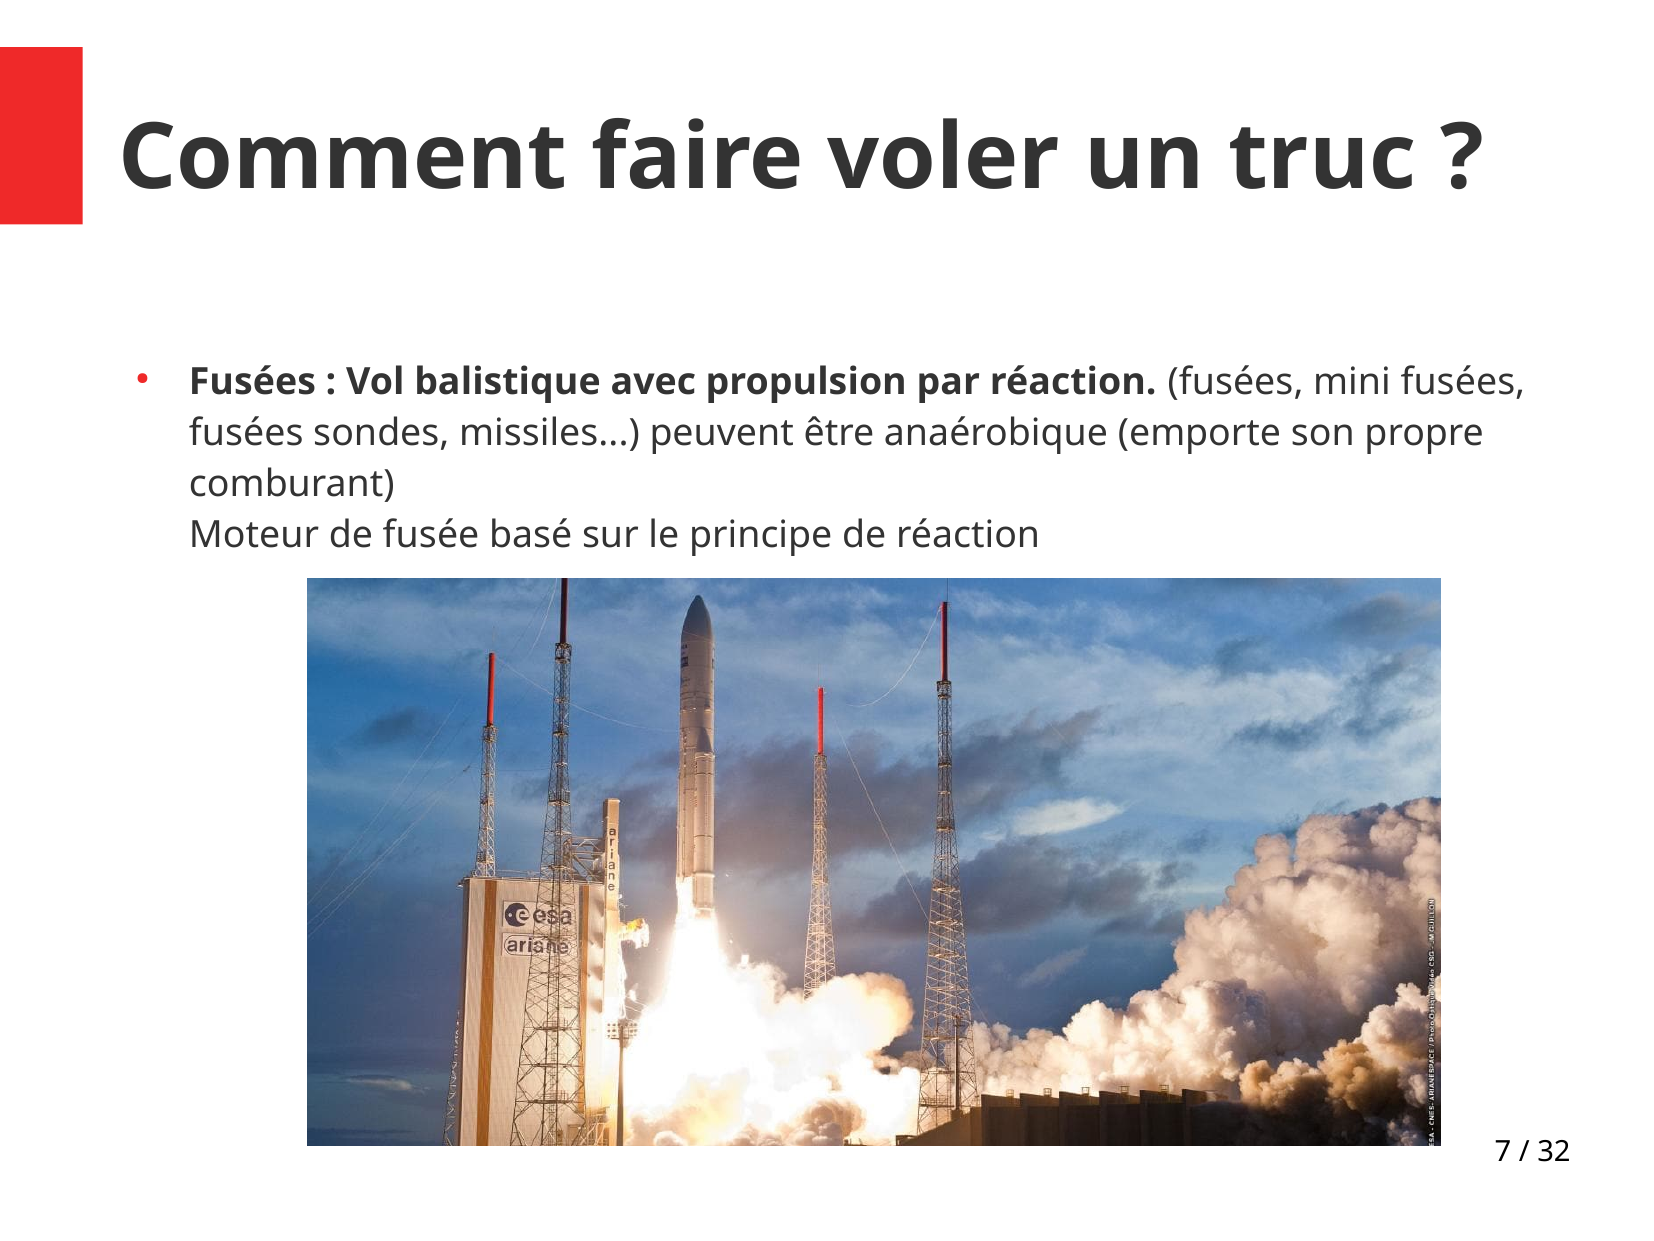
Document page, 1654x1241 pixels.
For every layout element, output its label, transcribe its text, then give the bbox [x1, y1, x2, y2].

picture [307, 578, 1441, 1146]
title Comment faire voler un truc ? [118, 49, 1571, 257]
list Fusées : Vol balistique avec propulsion par réaction. (fusées, mini fusées, fusées sondes, missiles...) peuvent être anaérobique (emporte son propre comburant) Moteur de fusée basé sur le principe de réaction [118, 354, 1536, 1074]
